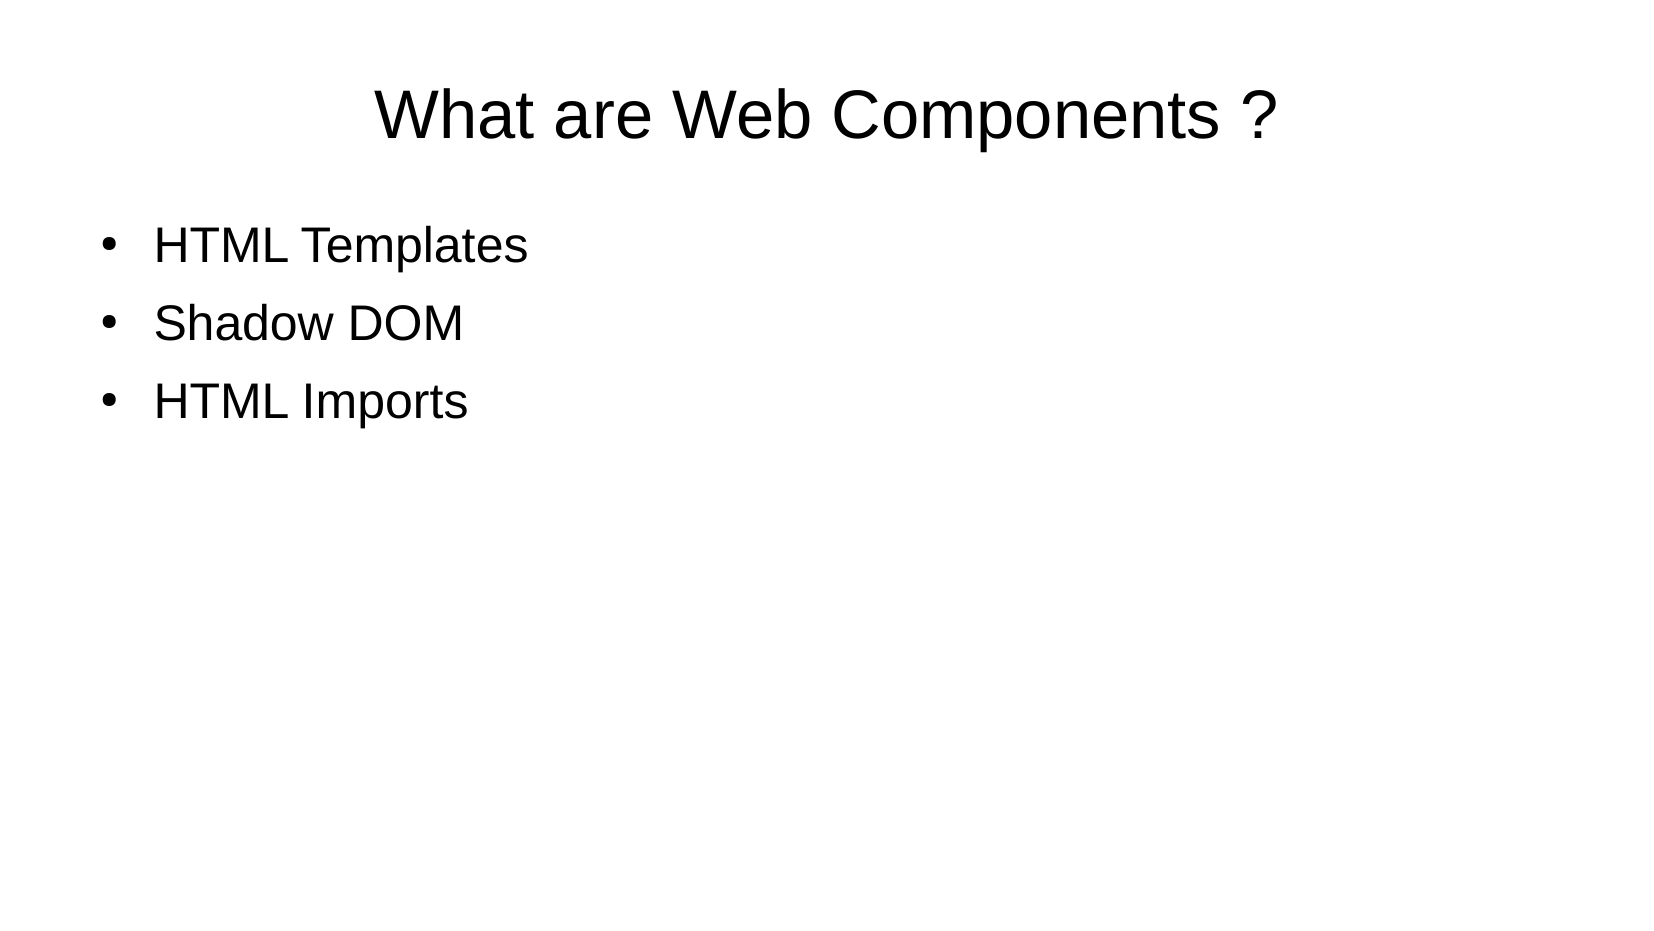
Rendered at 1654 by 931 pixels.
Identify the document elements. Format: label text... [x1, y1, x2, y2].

list HTML Templates Shadow DOM HTML Imports [82, 217, 1571, 758]
title What are Web Components ? [82, 37, 1571, 193]
